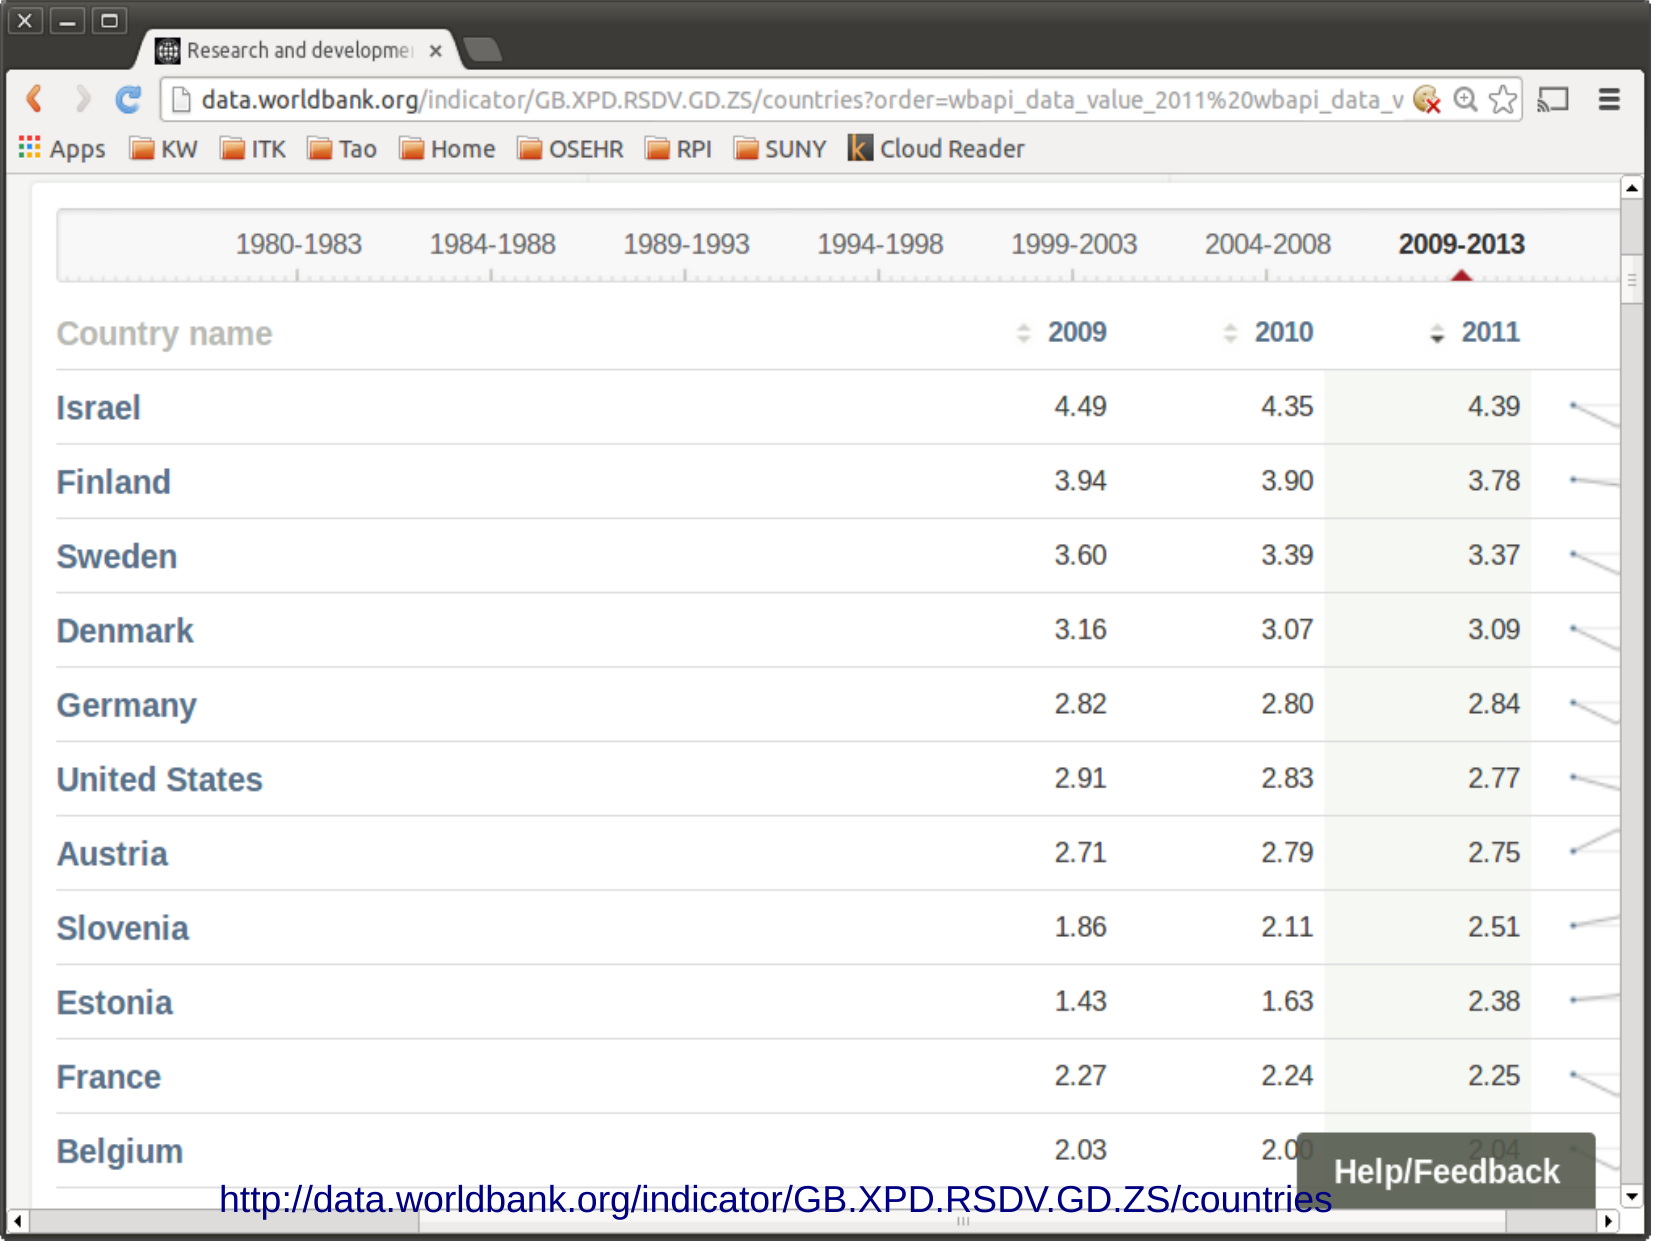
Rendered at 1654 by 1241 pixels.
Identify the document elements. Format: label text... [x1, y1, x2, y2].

text_box http://data.worldbank.org/indicator/GB.XPD.RSDV.GD.ZS/countries [98, 1171, 1465, 1229]
picture [0, 0, 1651, 1241]
